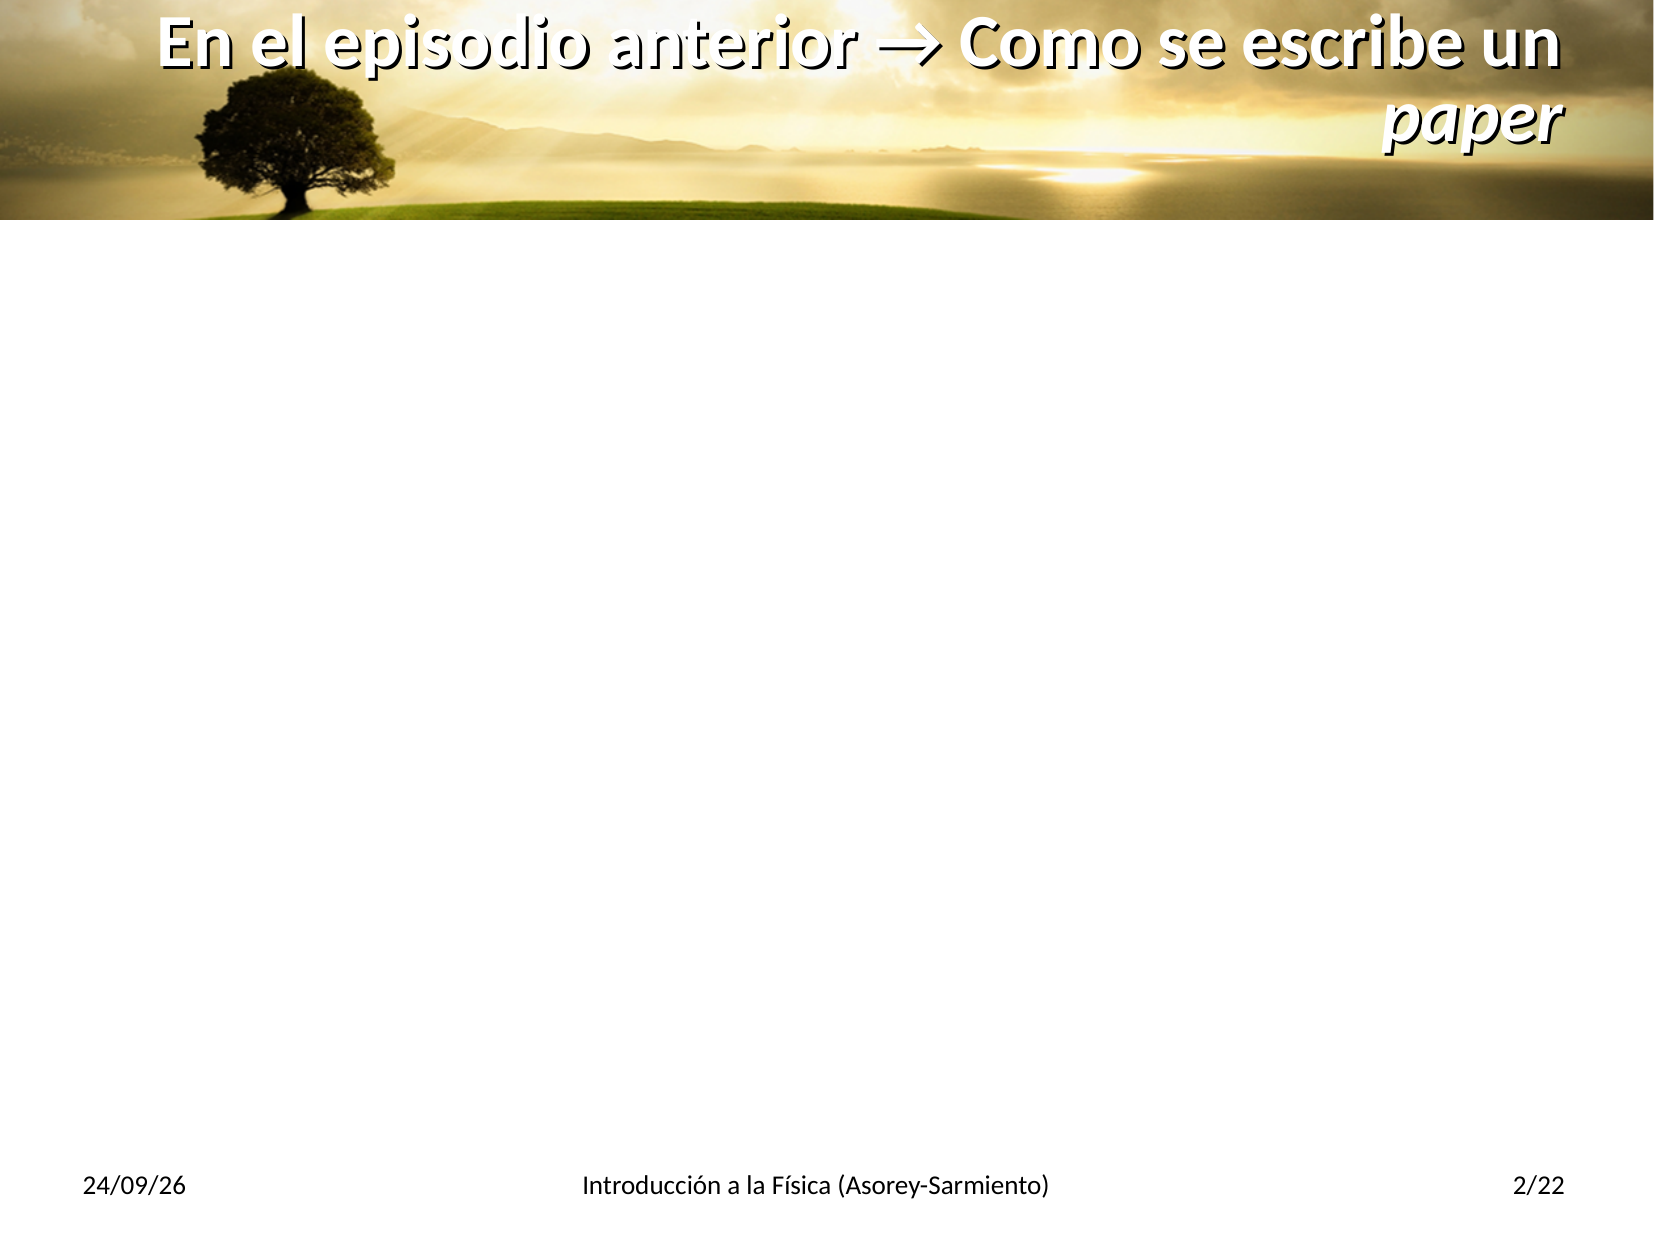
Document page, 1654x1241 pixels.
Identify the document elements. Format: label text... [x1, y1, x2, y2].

picture [0, 0, 1654, 220]
title En el episodio anterior → Como se escribe un paper [75, 0, 1564, 177]
